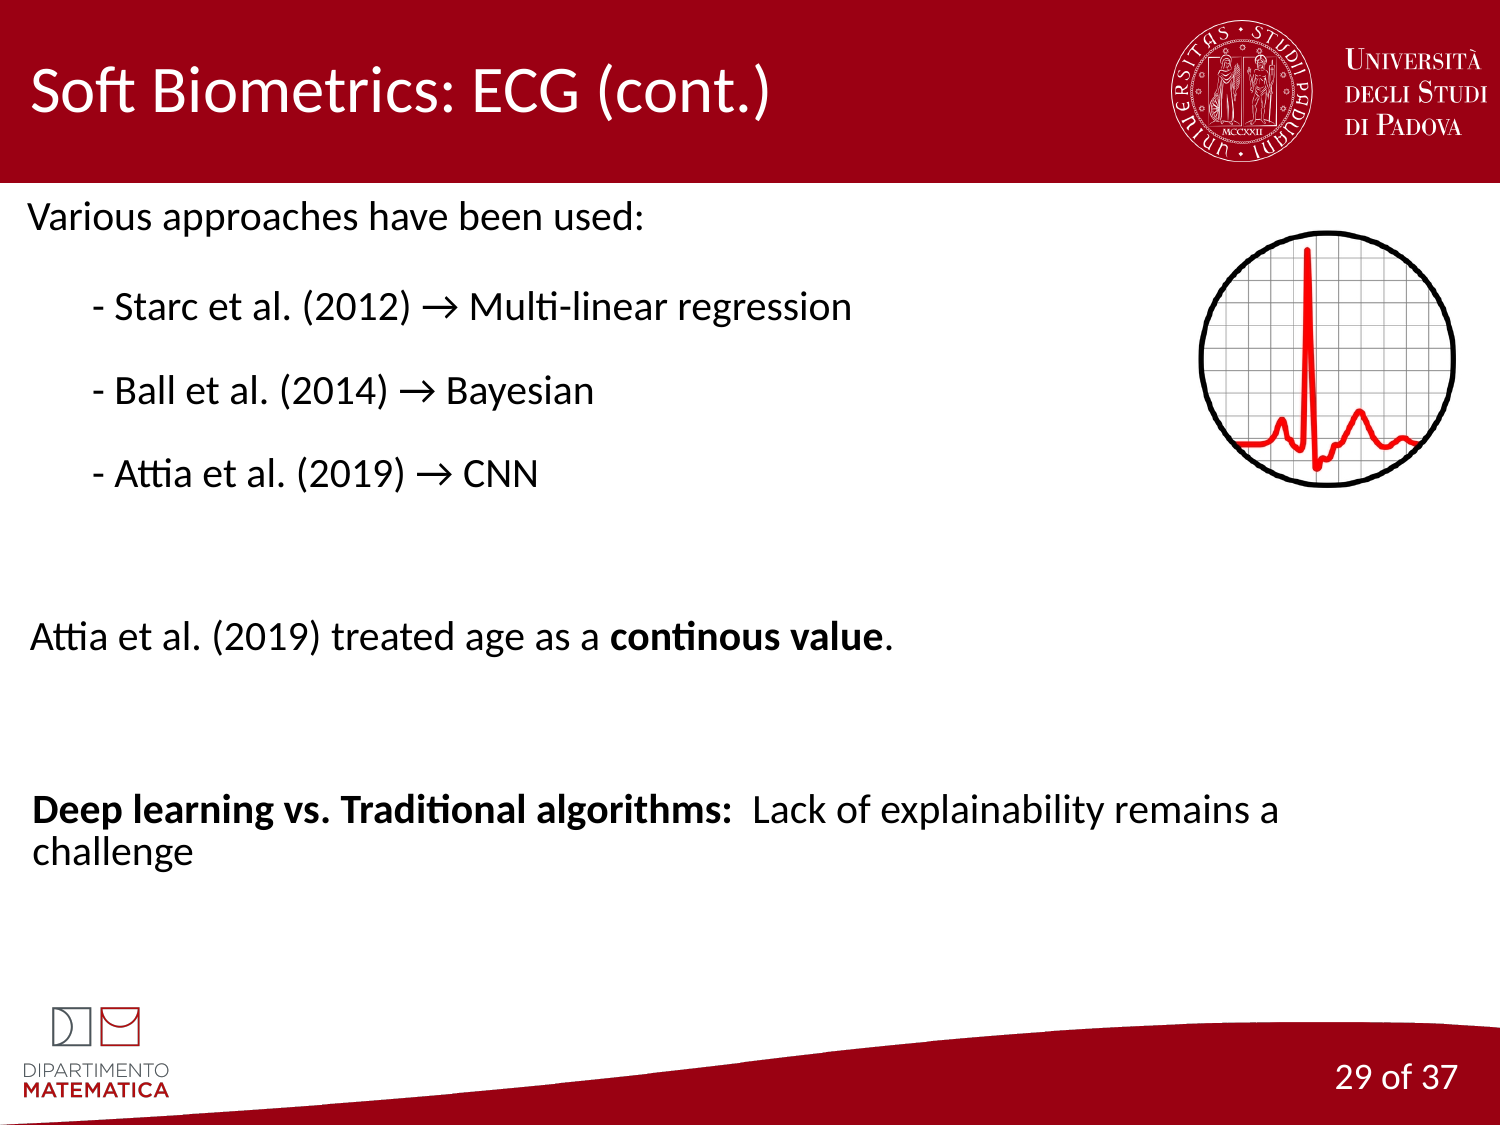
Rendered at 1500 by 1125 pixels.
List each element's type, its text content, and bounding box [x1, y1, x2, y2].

picture [1171, 20, 1487, 162]
text_box - Starc et al. (2012) → Multi-linear regression - Ball et al. (2014) → Bayesian - Attia et al. (2019) → CNN [77, 282, 1055, 506]
text_box Various approaches have been used: [12, 192, 1363, 433]
slide_number 29 of 37 [1136, 1044, 1474, 1104]
picture [0, 1007, 1500, 1125]
picture [1184, 216, 1470, 502]
title Soft Biometrics: ECG (cont.) [0, 0, 1159, 183]
text_box Attia et al. (2019) treated age as a continous value. [15, 611, 1366, 733]
text_box Deep learning vs. Traditional algorithms: Lack of explainability remains a challenge [17, 784, 1368, 906]
